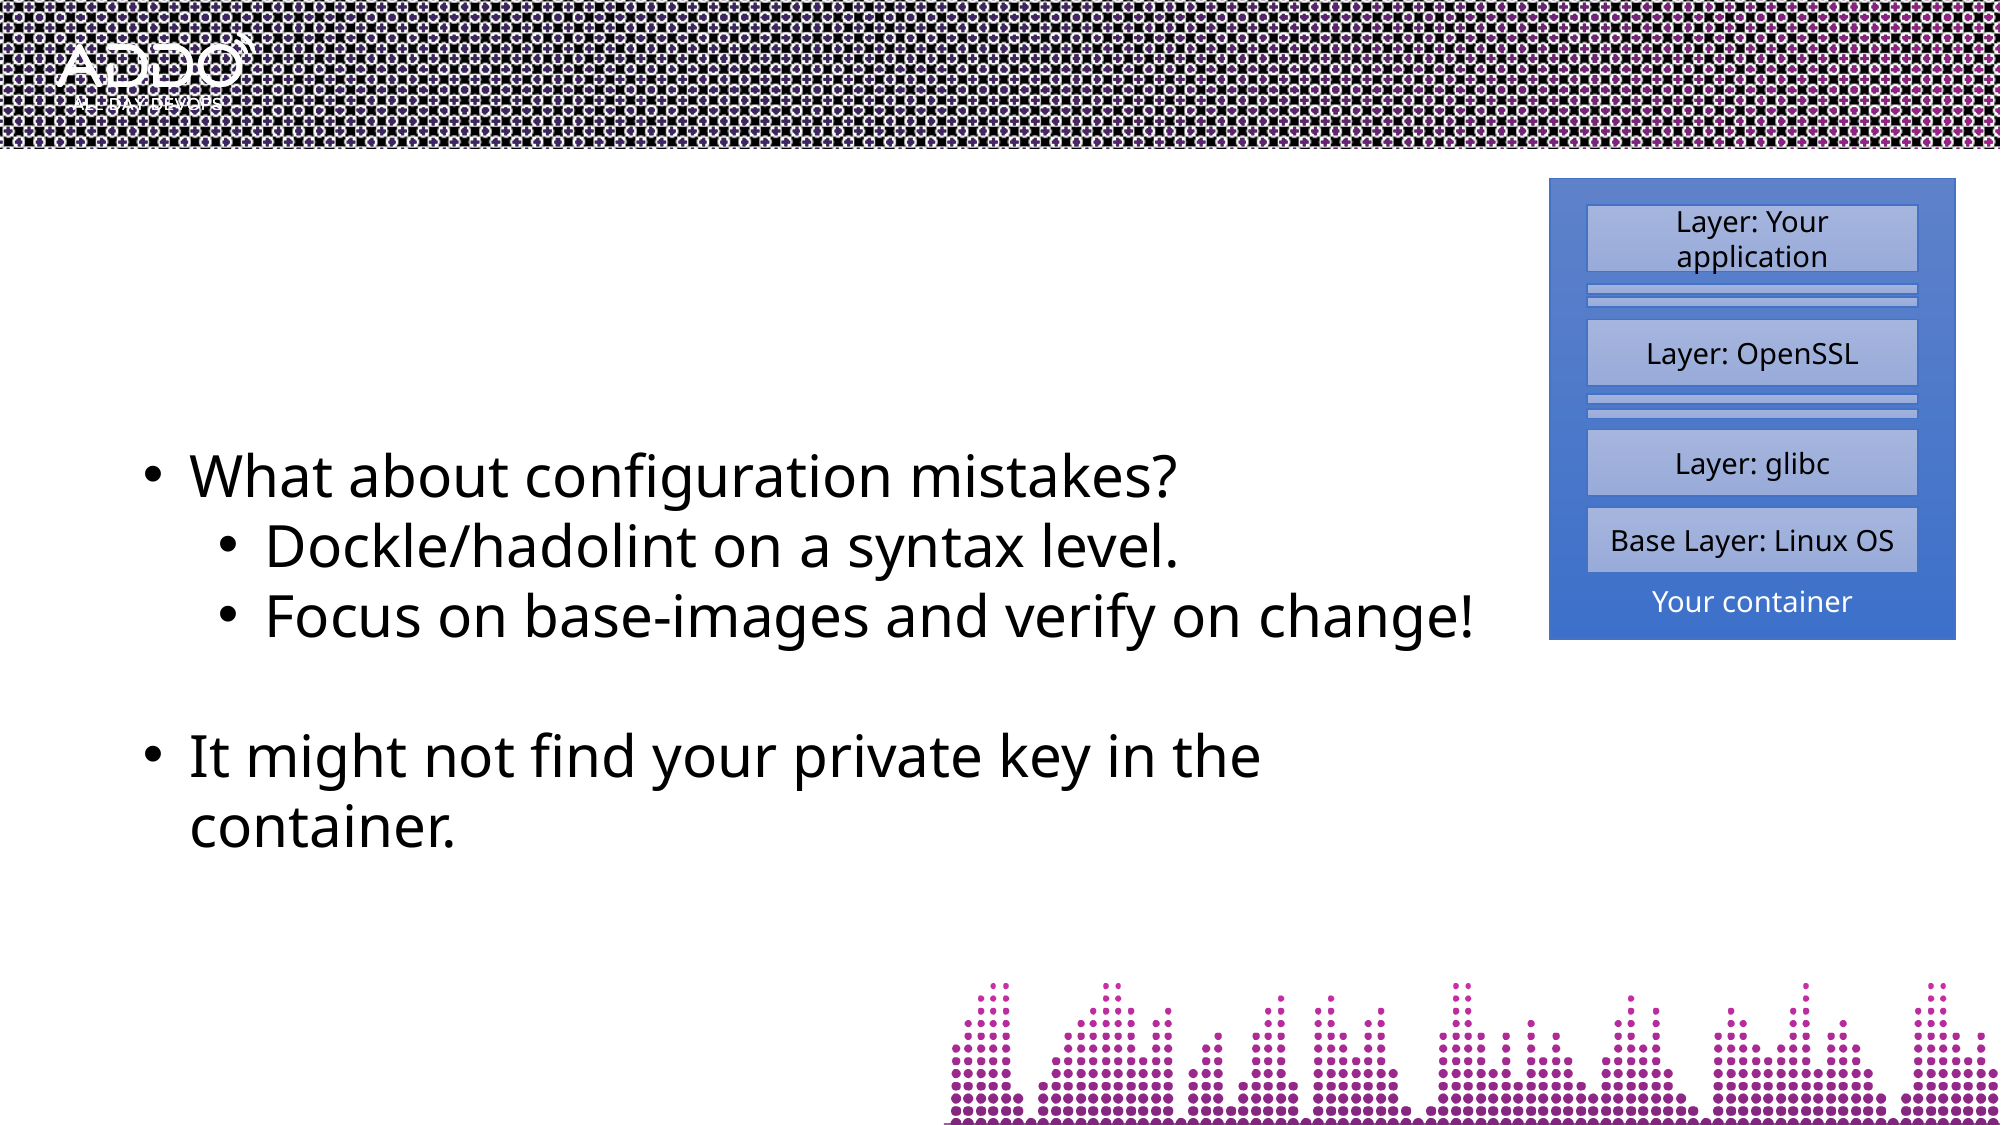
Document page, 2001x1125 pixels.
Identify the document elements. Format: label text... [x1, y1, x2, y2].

text_box [1587, 393, 1918, 404]
text_box [1587, 296, 1918, 307]
text_box Layer: OpenSSL [1587, 319, 1918, 387]
text_box [1587, 408, 1918, 419]
text_box Layer: Your application [1587, 204, 1918, 272]
text_box What about configuration mistakes? Dockle/hadolint on a syntax level. Focus on base-images and verify on change! It might not find your private key in the container. [127, 431, 1551, 871]
picture [0, 0, 2000, 149]
picture [943, 983, 2000, 1125]
text_box Layer: glibc [1587, 429, 1918, 496]
text_box Your container [1550, 178, 1955, 640]
text_box Base Layer: Linux OS [1587, 506, 1918, 574]
text_box [1587, 284, 1918, 295]
